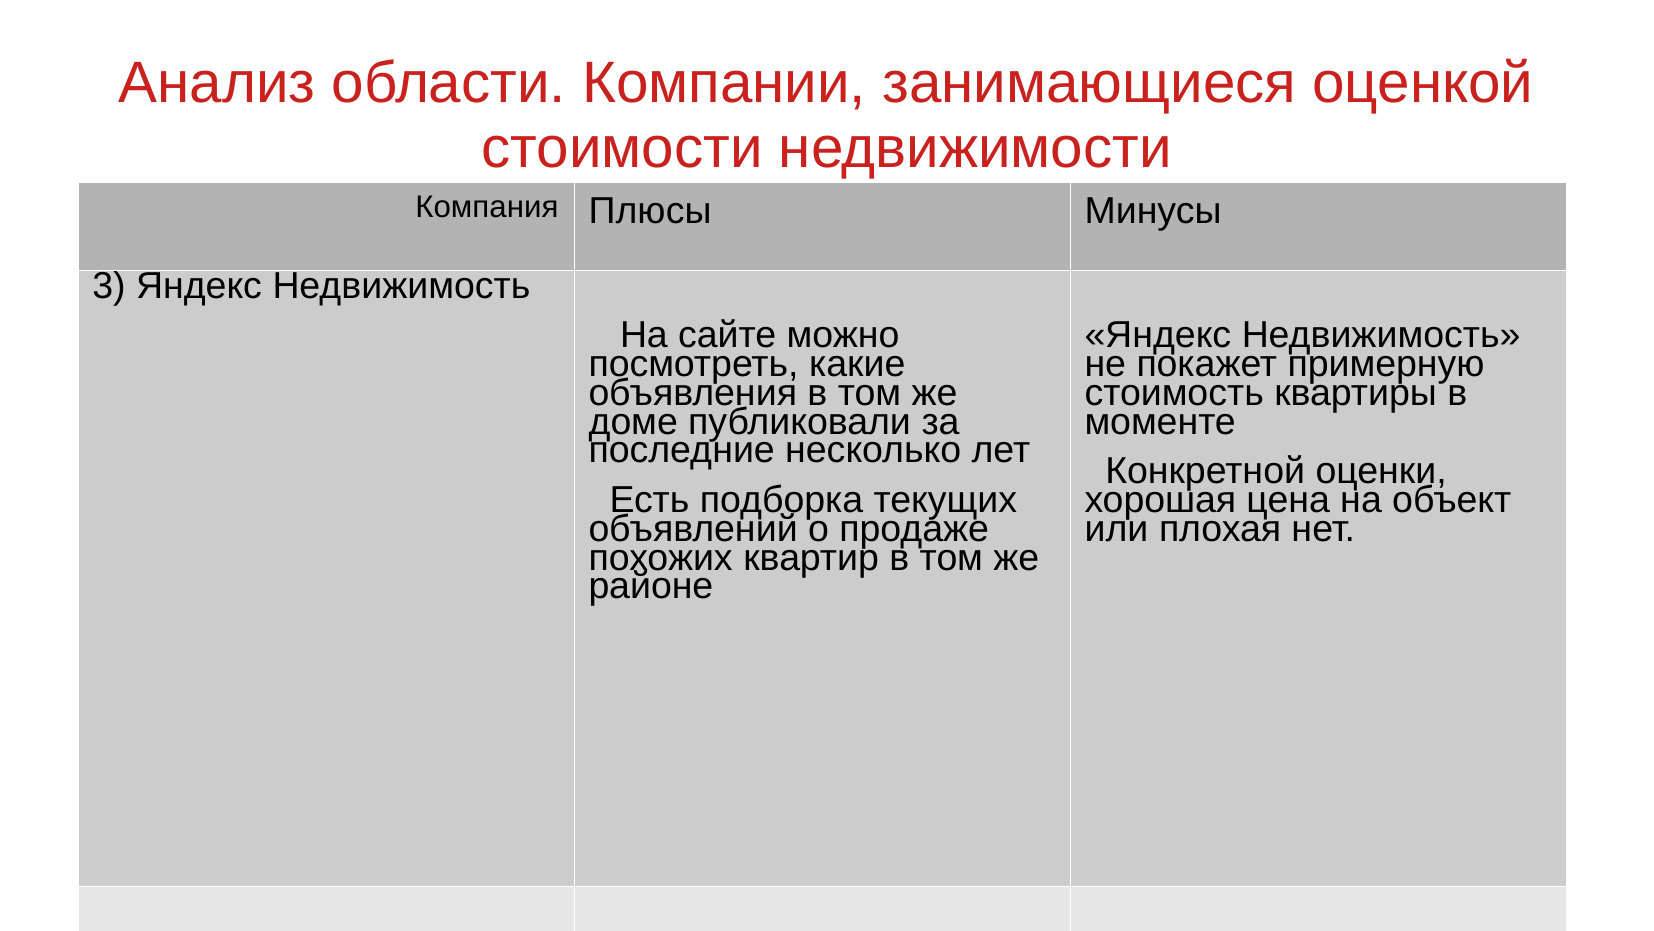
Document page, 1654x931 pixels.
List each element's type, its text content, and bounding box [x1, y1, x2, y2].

table_cell [575, 887, 1070, 931]
table_cell [1071, 887, 1566, 931]
table_header Плюсы [575, 183, 1070, 270]
table_header Компания [79, 183, 574, 270]
table_header Минусы [1071, 183, 1566, 270]
table_cell [79, 887, 574, 931]
table_cell 3) Яндекс Недвижимость [79, 271, 574, 886]
table_cell На сайте можно посмотреть, какие объявления в том же доме публиковали за последние несколько лет Есть подборка текущих объявлений о продаже похожих квартир в том же районе [575, 271, 1070, 886]
table_cell «Яндекс Недвижимость» не покажет примерную стоимость квартиры в моменте Конкретной оценки, хорошая цена на объект или плохая нет. [1071, 271, 1566, 886]
title Анализ области. Компании, занимающиеся оценкой стоимости недвижимости [82, 37, 1571, 193]
